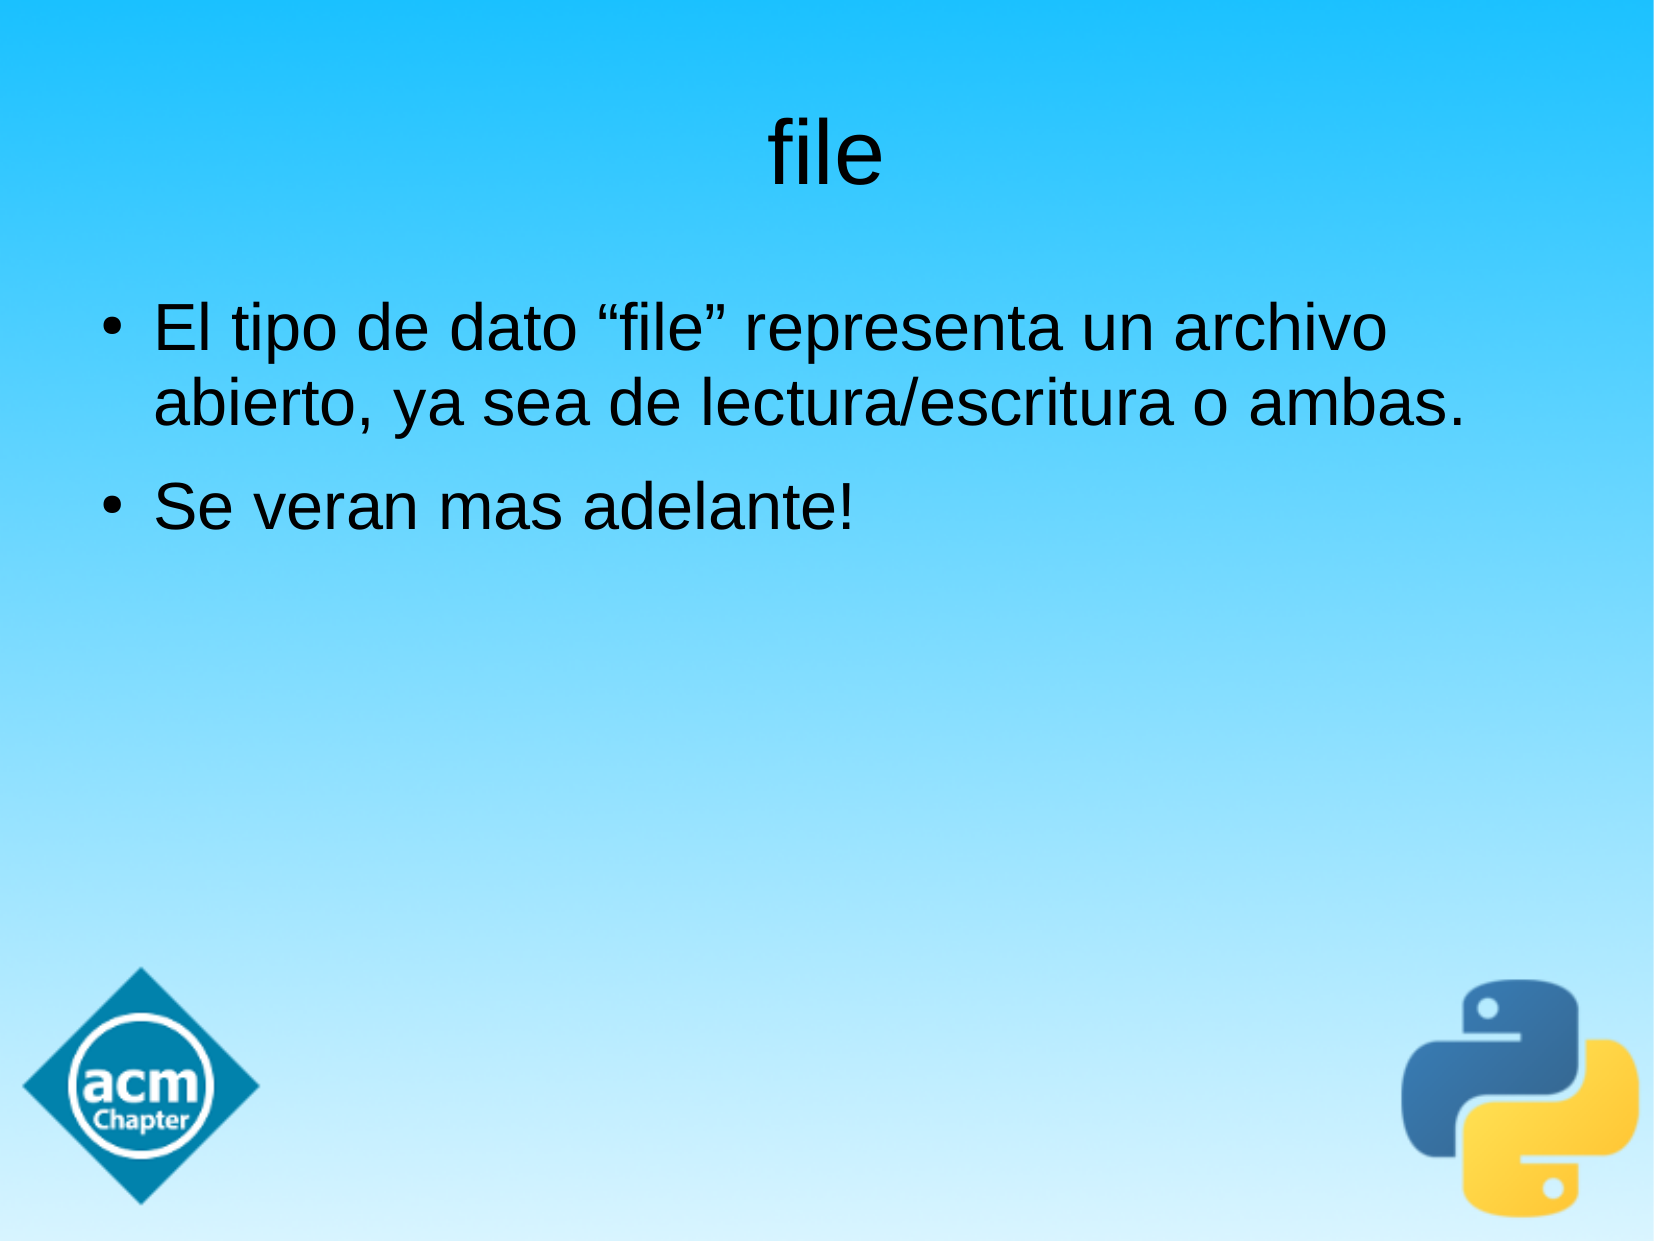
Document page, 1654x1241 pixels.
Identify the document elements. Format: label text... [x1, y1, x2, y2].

title file [82, 49, 1571, 257]
list El tipo de dato “file” representa un archivo abierto, ya sea de lectura/escritura o ambas. Se veran mas adelante! [82, 290, 1571, 1010]
picture [0, 0, 1654, 1241]
